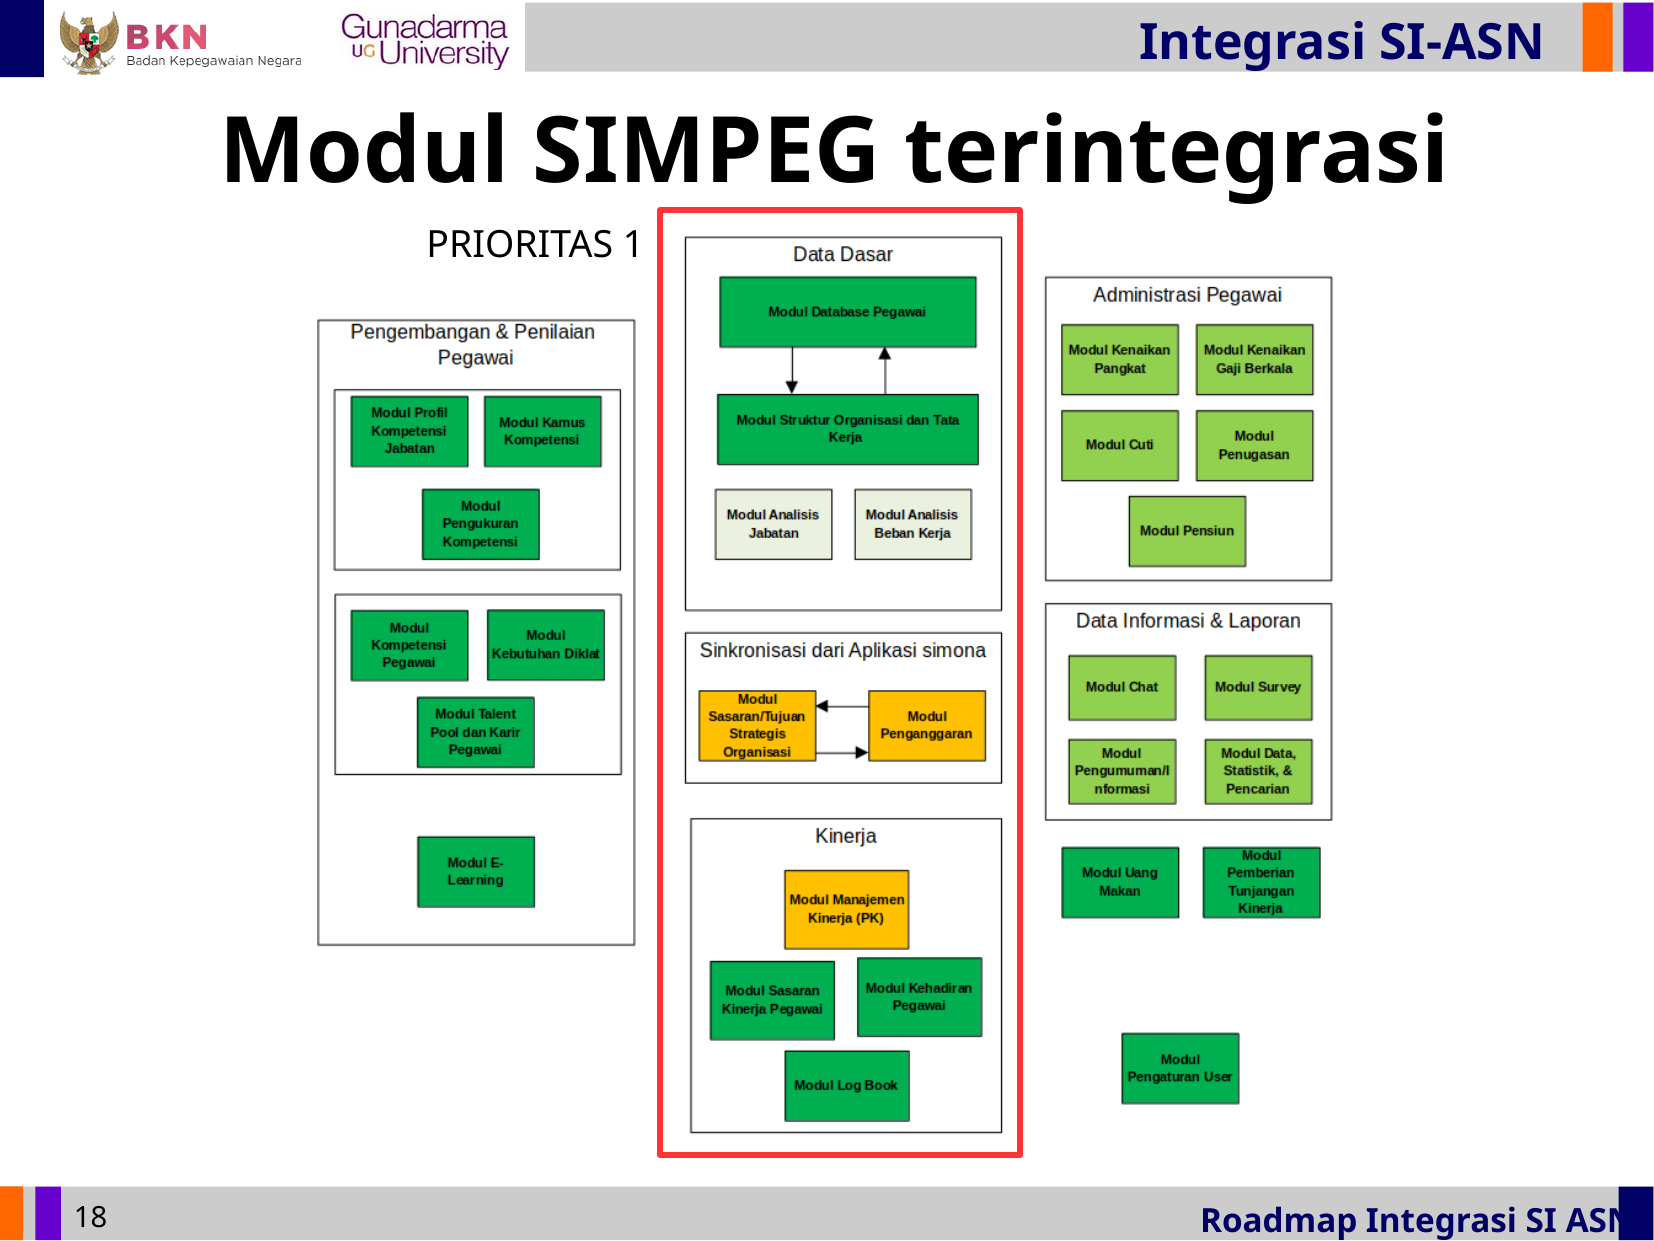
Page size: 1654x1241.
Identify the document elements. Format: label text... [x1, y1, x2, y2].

picture [663, 227, 1017, 1152]
title Modul SIMPEG terintegrasi [78, 84, 1592, 211]
picture [340, 0, 510, 70]
text_box PRIORITAS 1 [411, 210, 661, 271]
picture [60, 11, 301, 75]
picture [309, 227, 1345, 1177]
